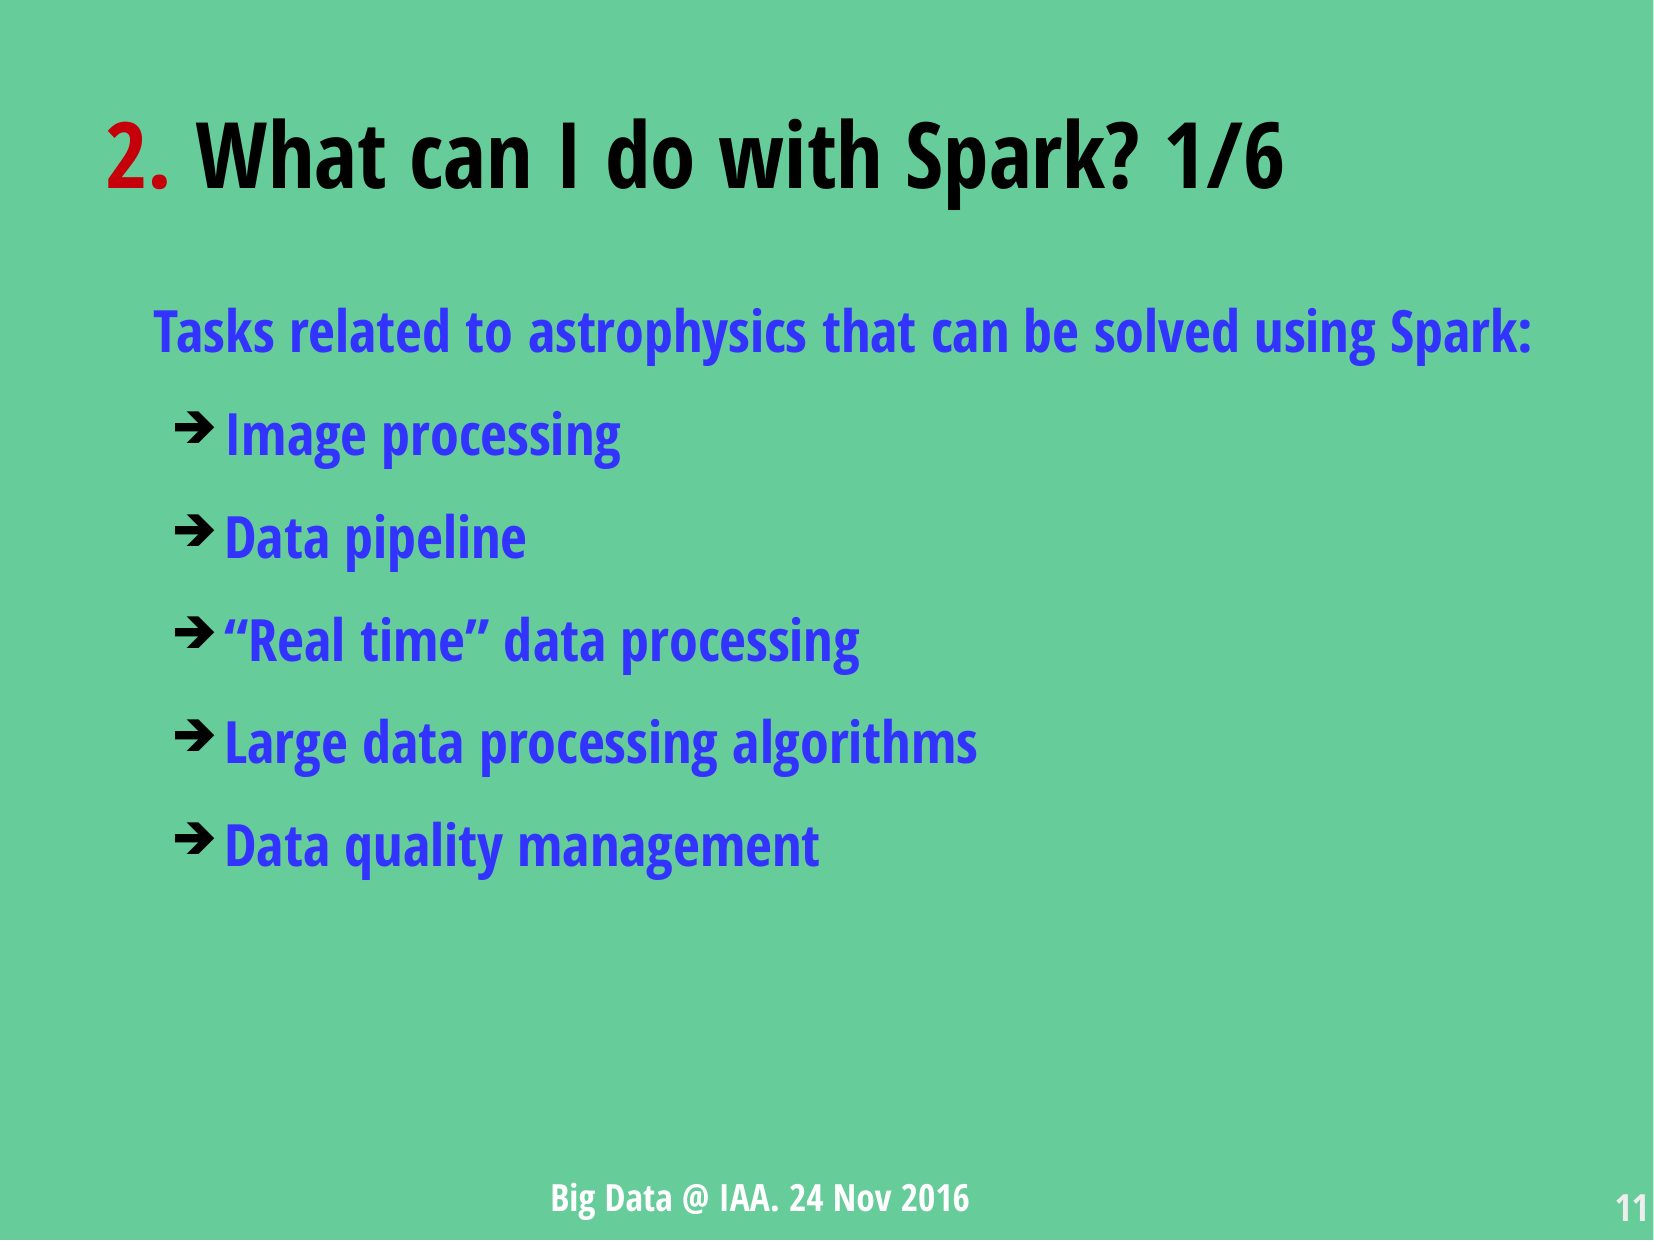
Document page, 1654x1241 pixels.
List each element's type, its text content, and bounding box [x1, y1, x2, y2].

title 2. What can I do with Spark? 1/6 [82, 49, 1571, 257]
list Tasks related to astrophysics that can be solved using Spark: Image processing Data pipeline “Real time” data processing Large data processing algorithms Data quality management [82, 290, 1571, 1010]
